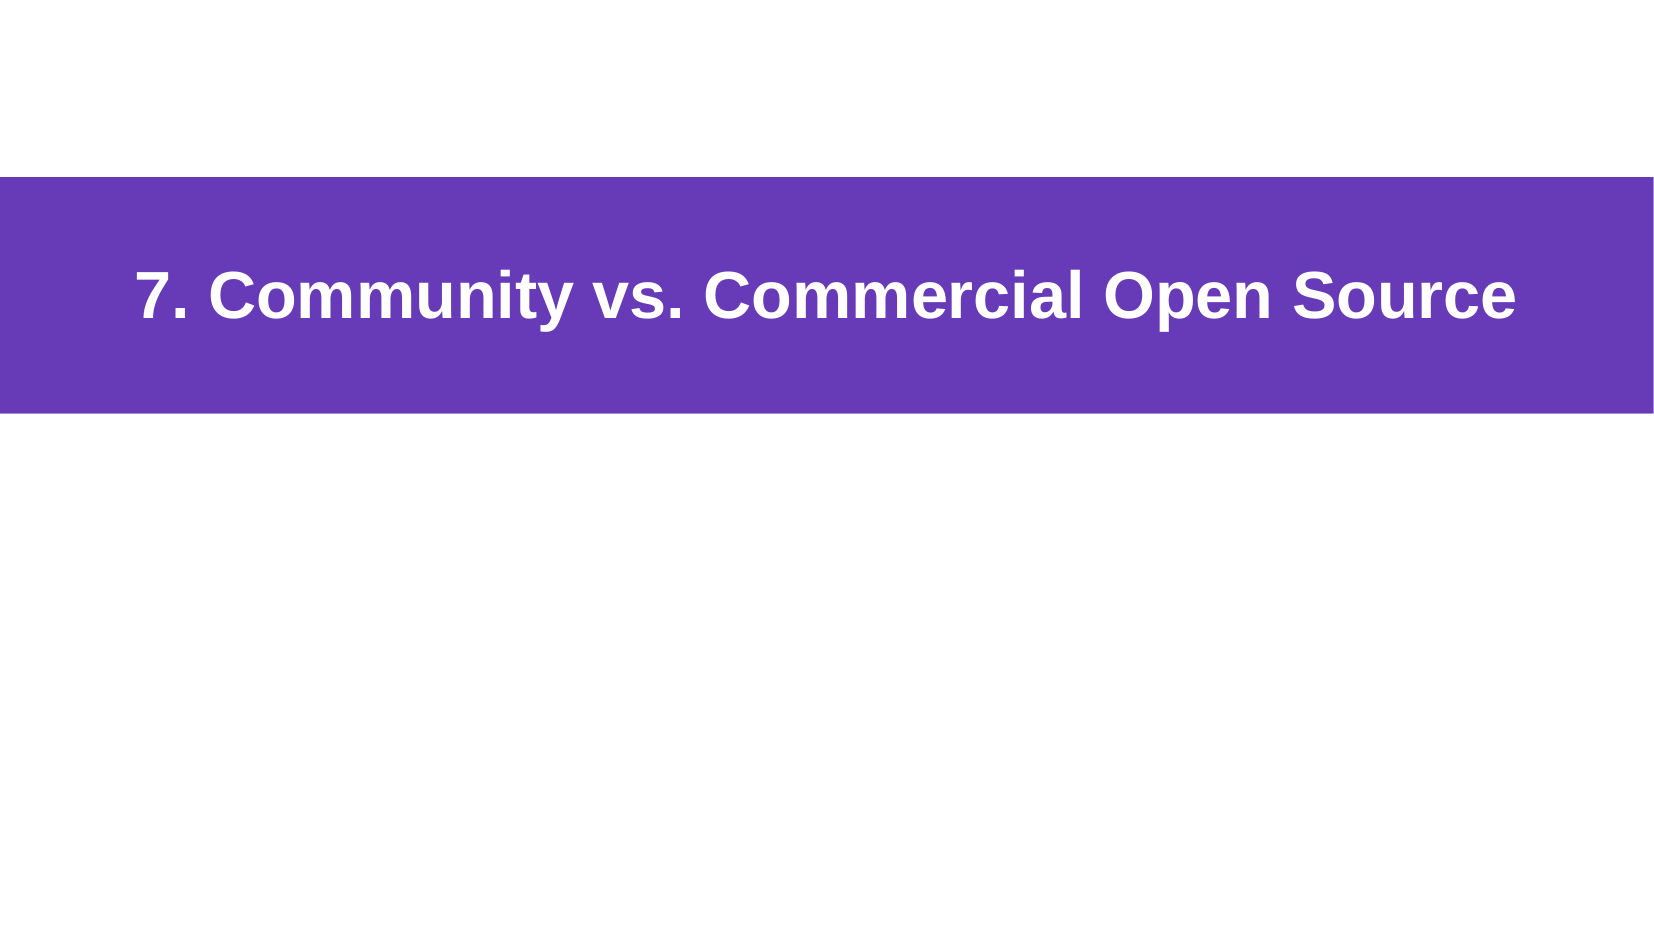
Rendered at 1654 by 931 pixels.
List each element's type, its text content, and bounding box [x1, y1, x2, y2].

title 7. Community vs. Commercial Open Source [0, 177, 1654, 414]
